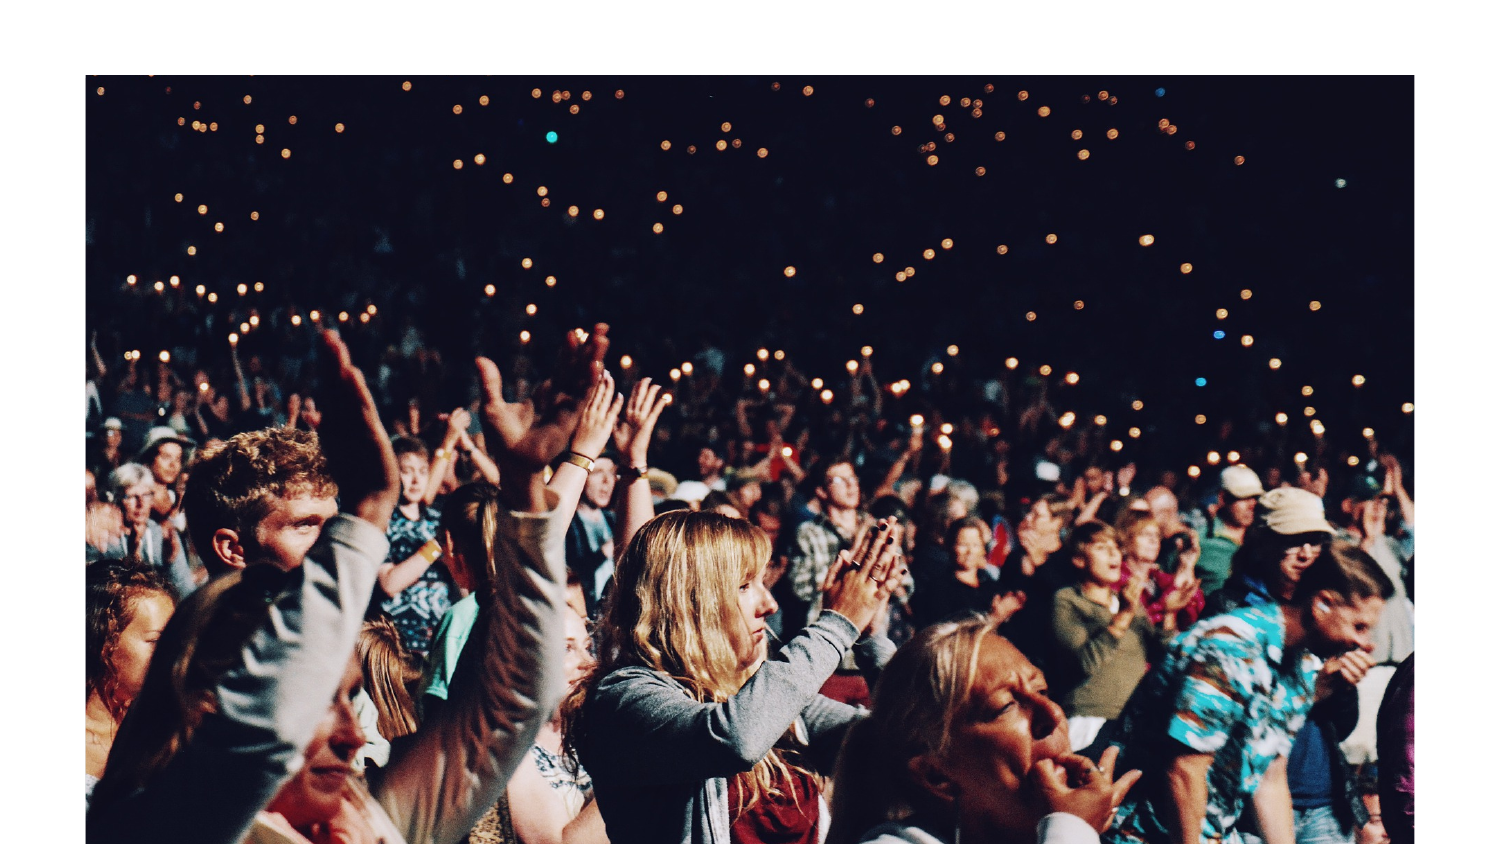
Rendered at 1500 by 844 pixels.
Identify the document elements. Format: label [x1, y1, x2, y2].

picture [85, 75, 1415, 844]
